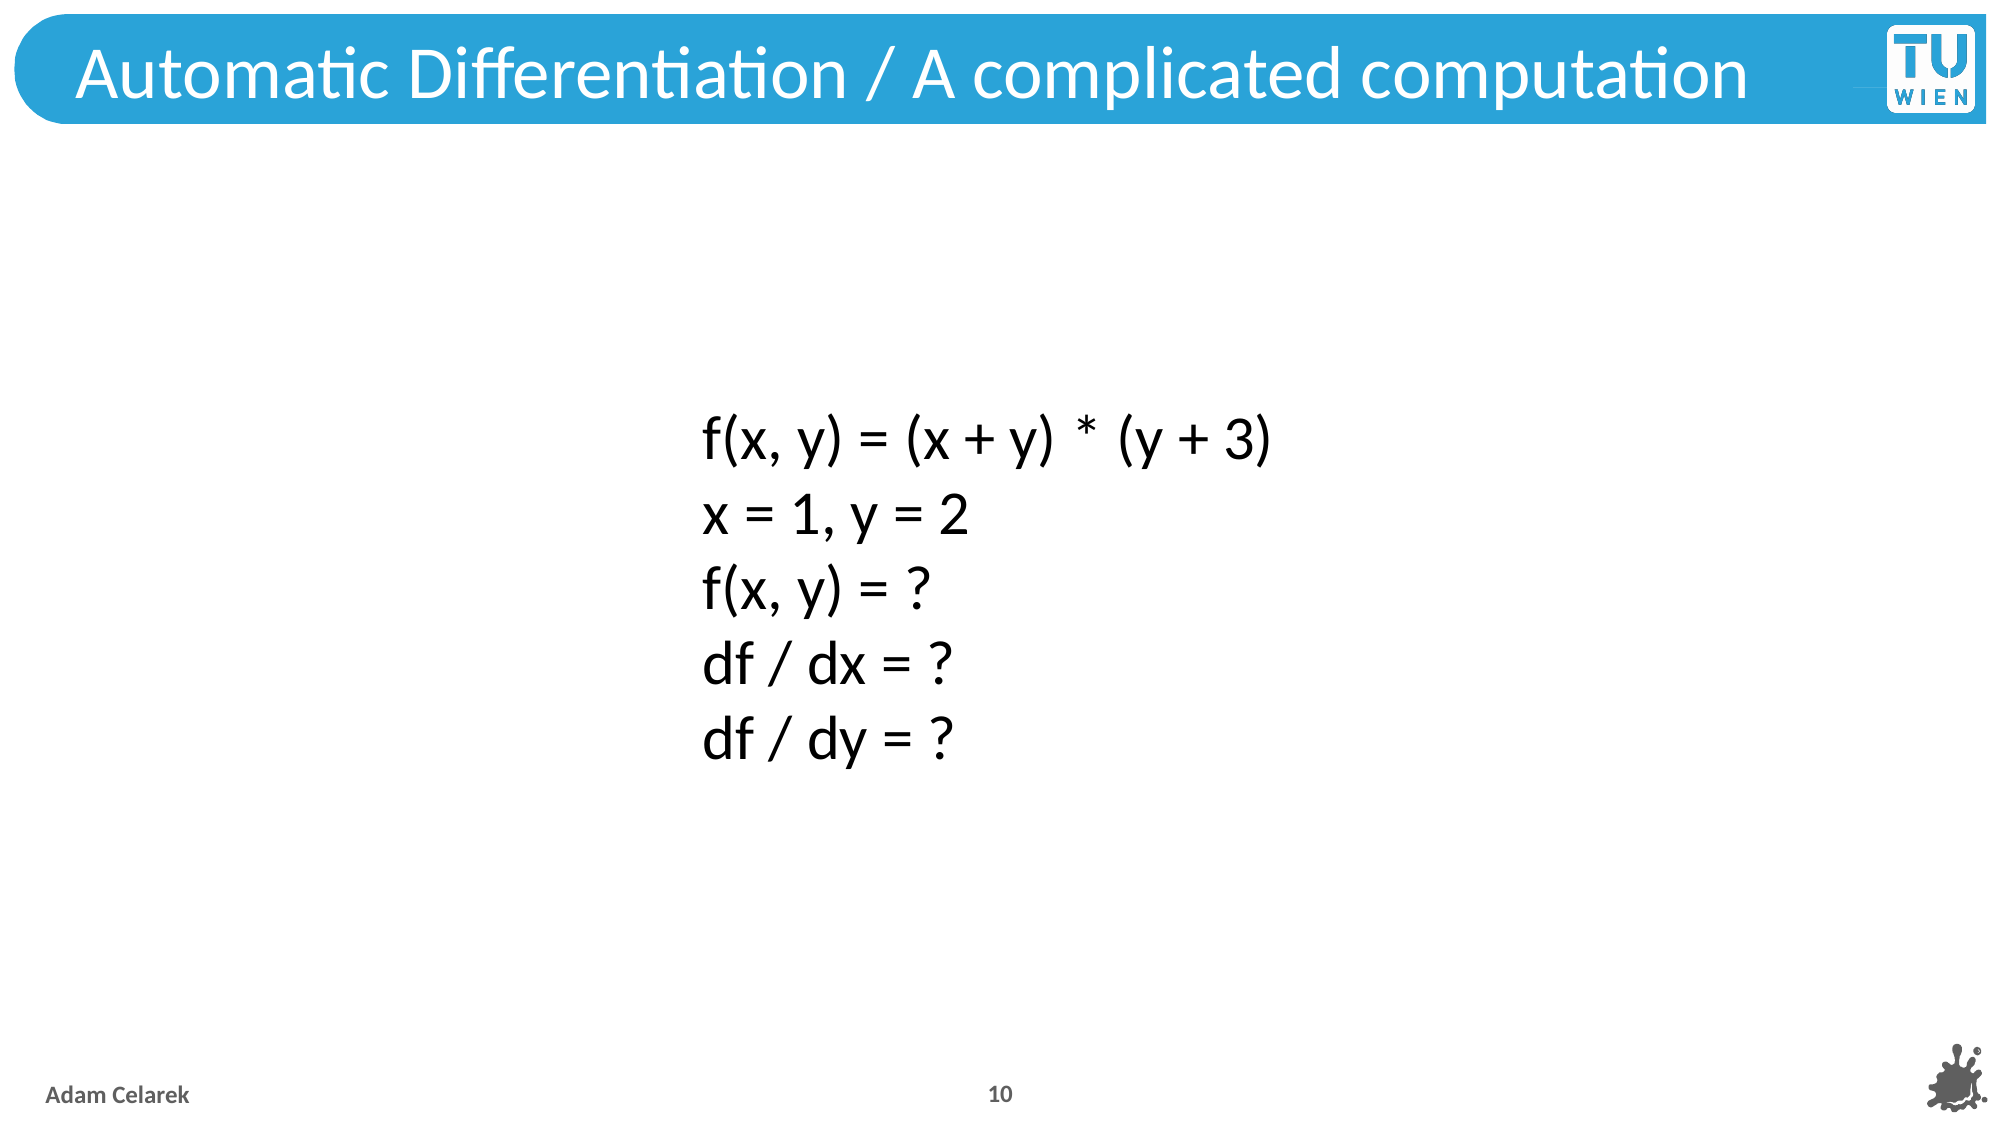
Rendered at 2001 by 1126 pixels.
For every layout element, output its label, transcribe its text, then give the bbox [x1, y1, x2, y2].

picture [1887, 25, 1975, 113]
footer Adam Celarek [25, 1068, 837, 1118]
slide_number <number> [882, 1067, 1119, 1118]
title Automatic Differentiation / A complicated computation [55, 6, 1854, 132]
text_box f(x, y) = (x + y) * (y + 3) x = 1, y = 2 f(x, y) = ? df / dx = ? df / dy = ? [687, 382, 1313, 818]
